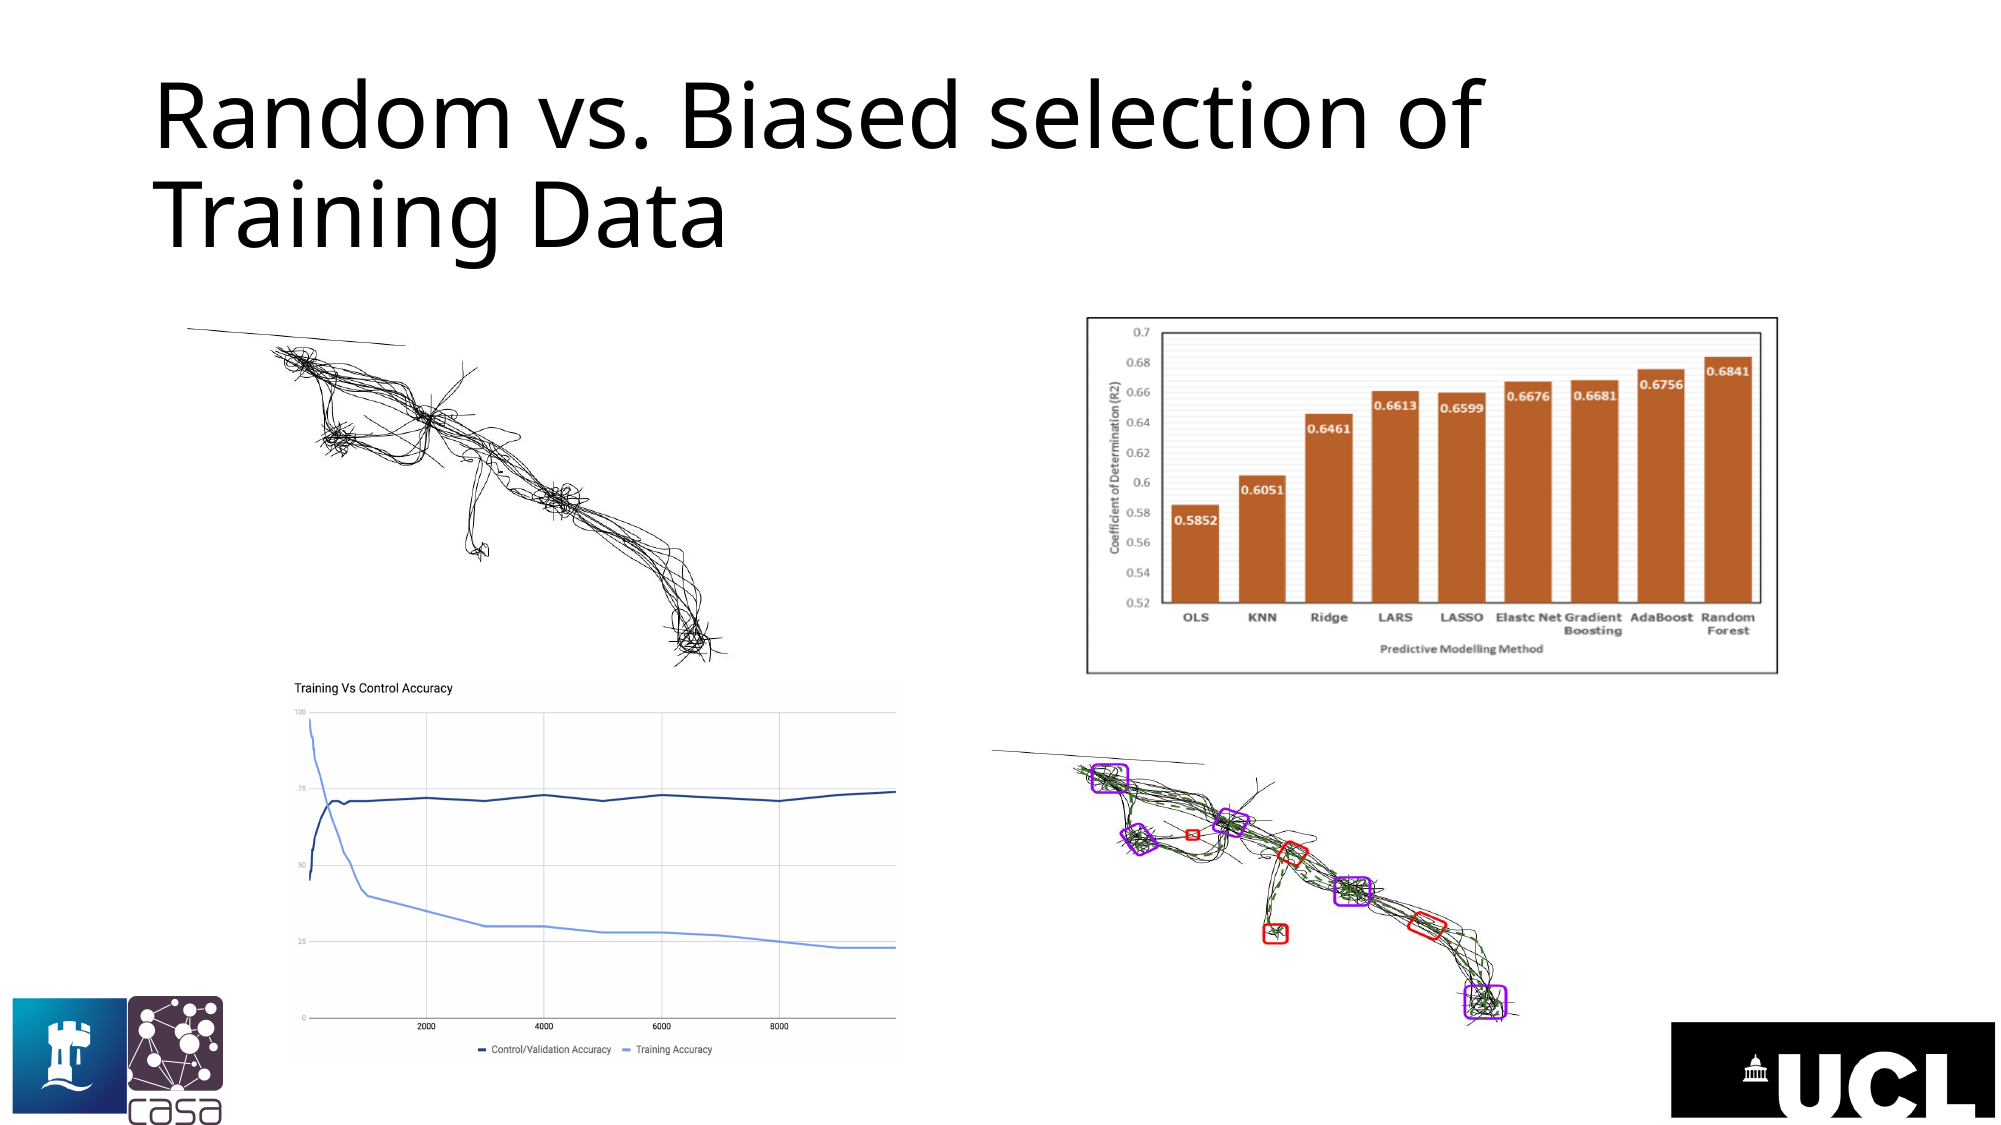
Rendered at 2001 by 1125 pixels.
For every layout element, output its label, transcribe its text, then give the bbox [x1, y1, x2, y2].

picture [1078, 306, 1787, 682]
picture [181, 297, 909, 1066]
title Random vs. Biased selection of Training Data [137, 59, 1863, 278]
picture [990, 723, 1530, 1050]
